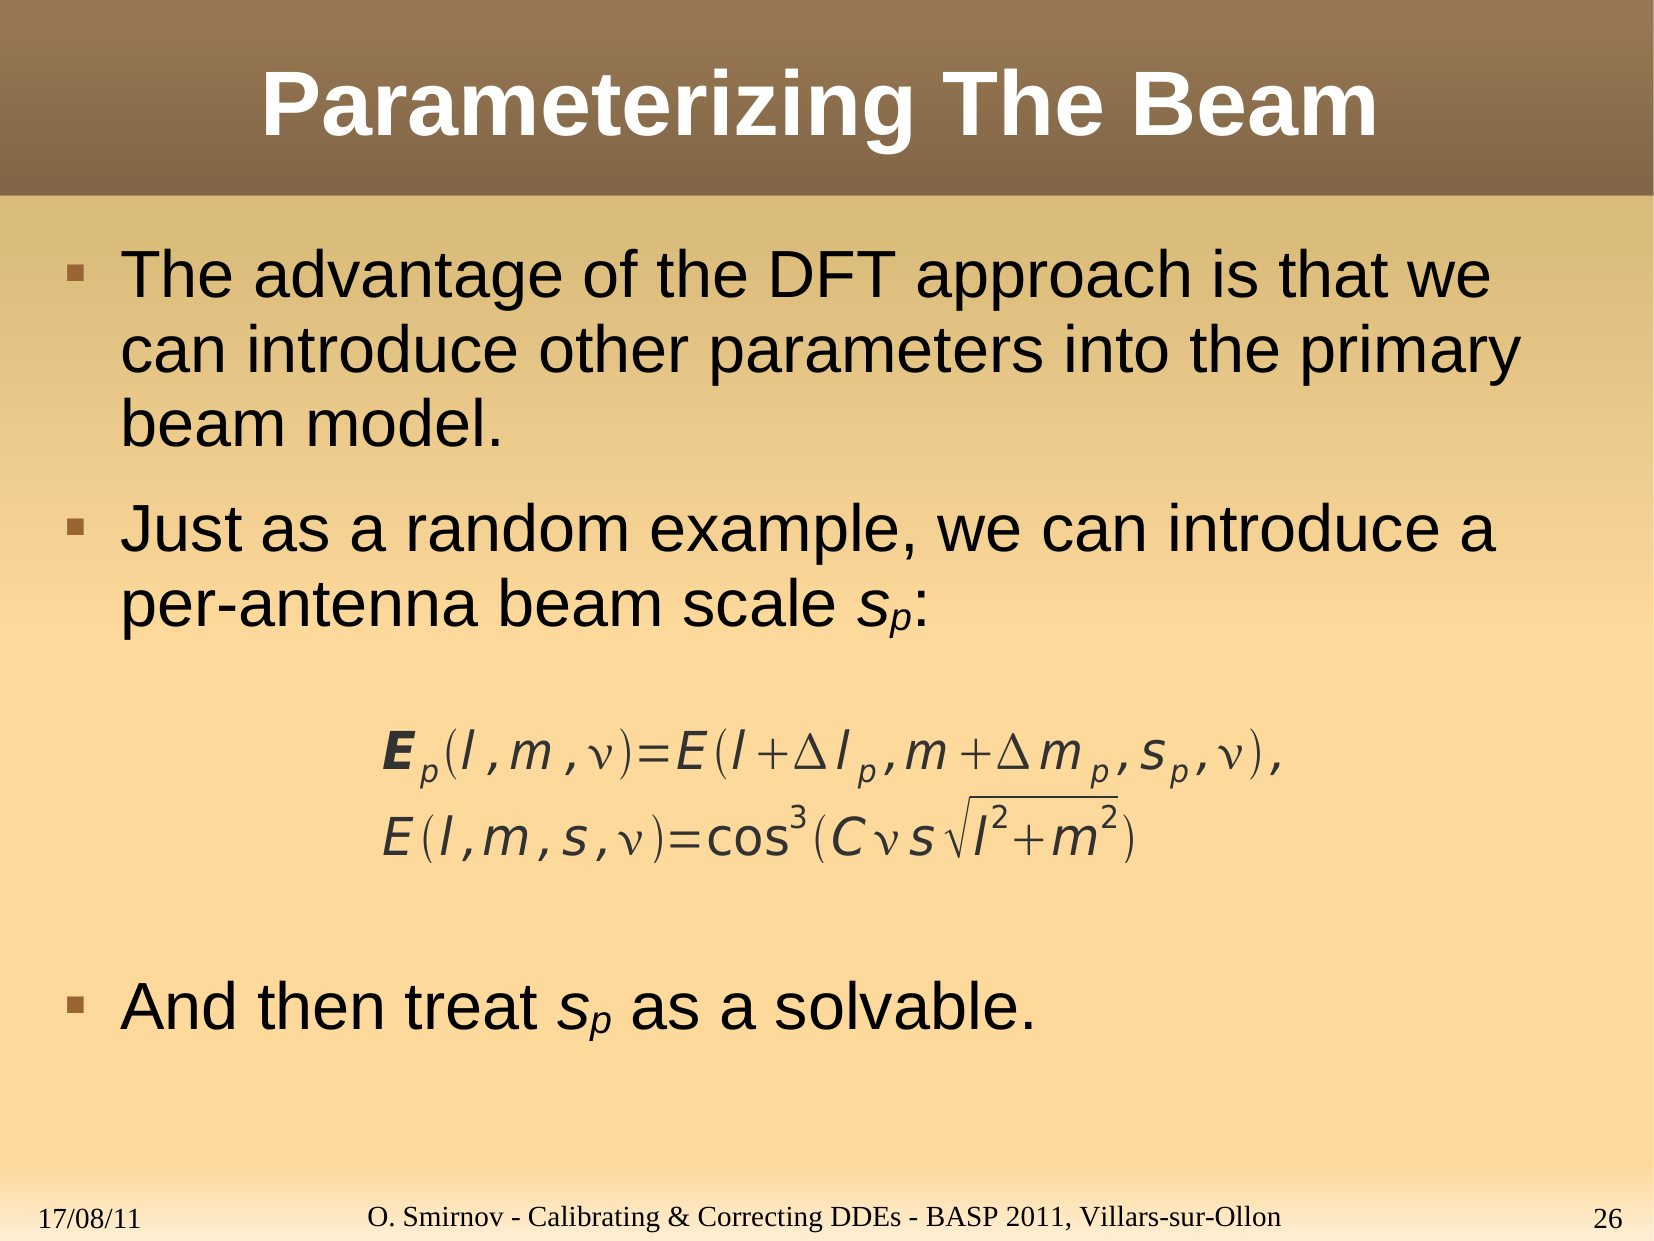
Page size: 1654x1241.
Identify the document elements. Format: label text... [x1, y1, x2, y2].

picture [0, 0, 1654, 1241]
title Parameterizing The Beam [76, 0, 1565, 208]
list The advantage of the DFT approach is that we can introduce other parameters into the primary beam model. Just as a random example, we can introduce a per-antenna beam scale sp: And then treat sp as a solvable. [49, 236, 1613, 1163]
